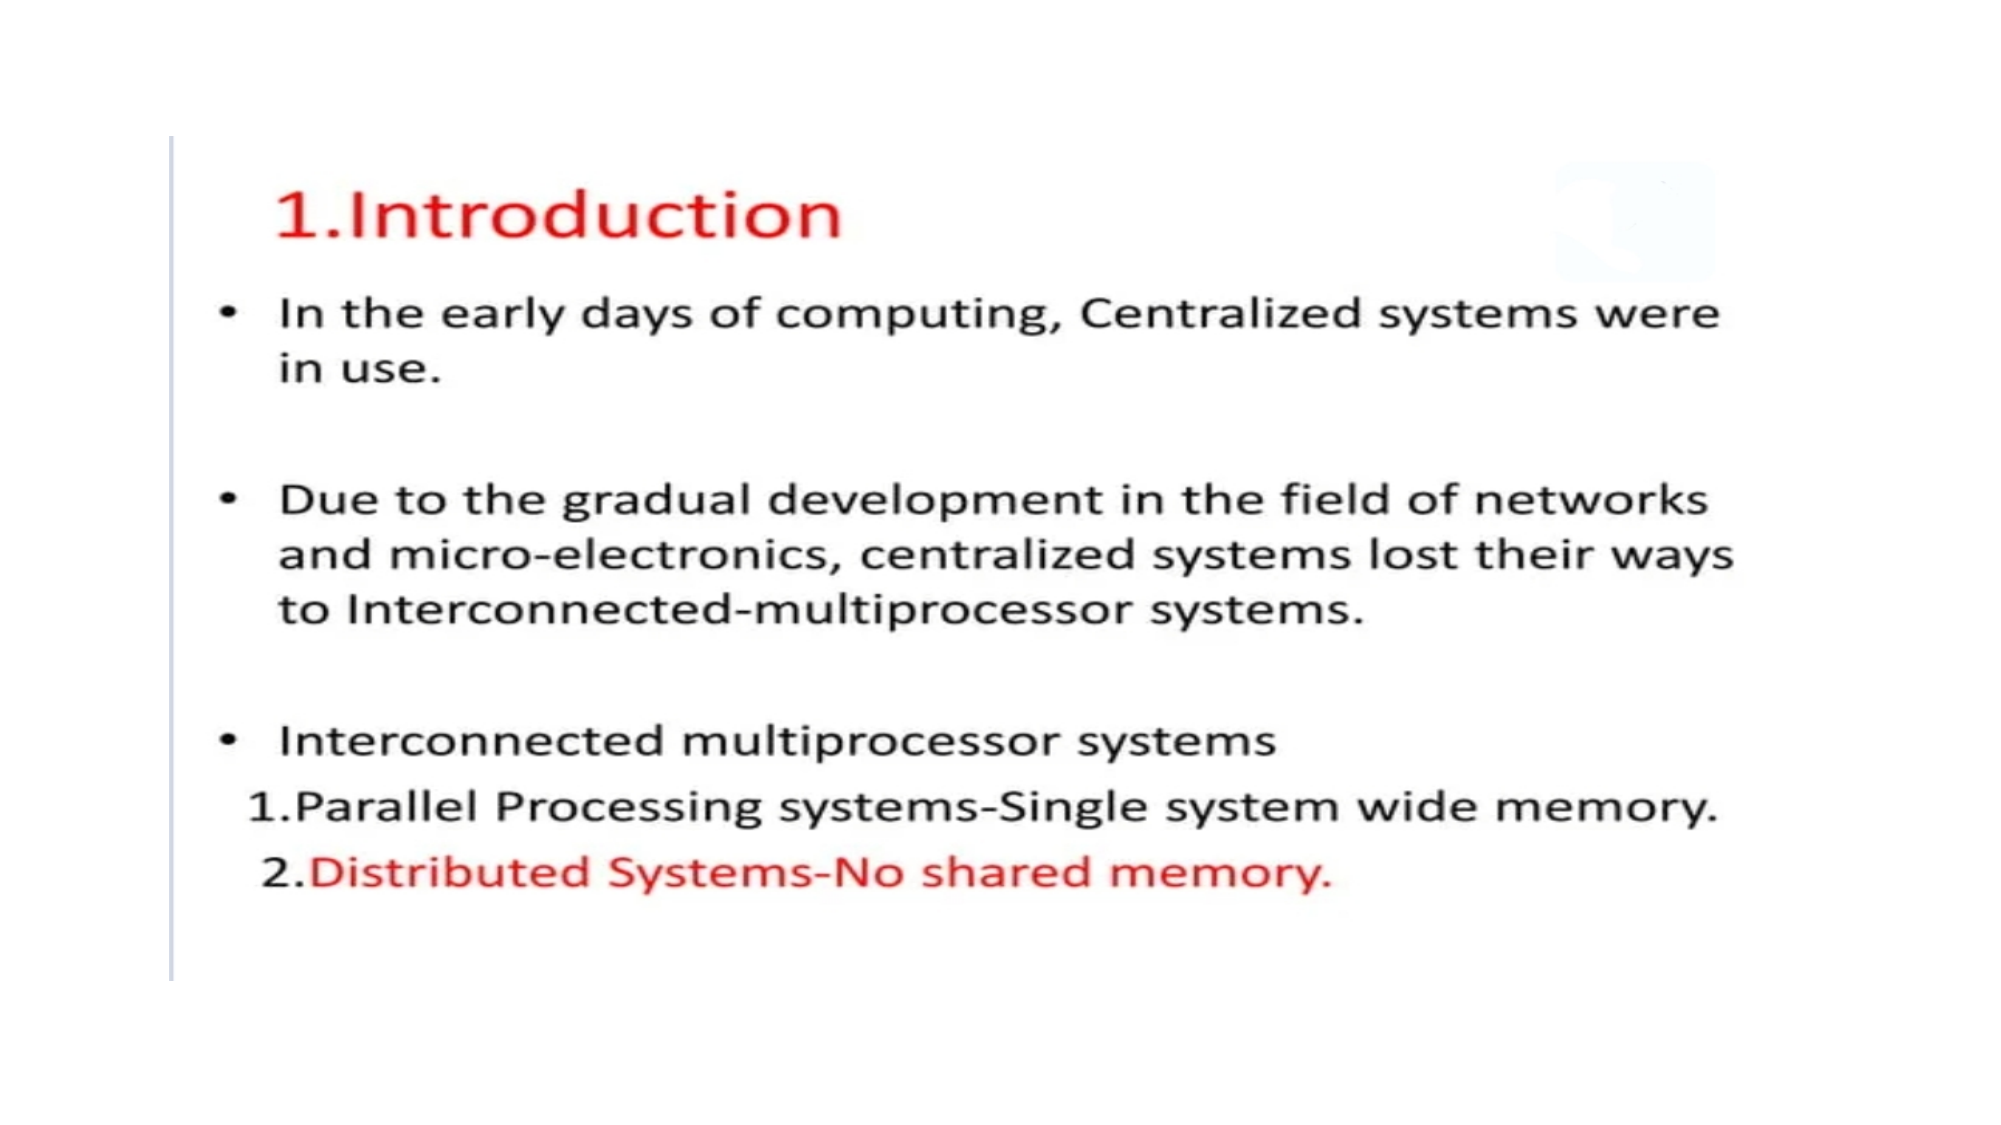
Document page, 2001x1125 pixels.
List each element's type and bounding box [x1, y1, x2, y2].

picture [169, 136, 1776, 981]
